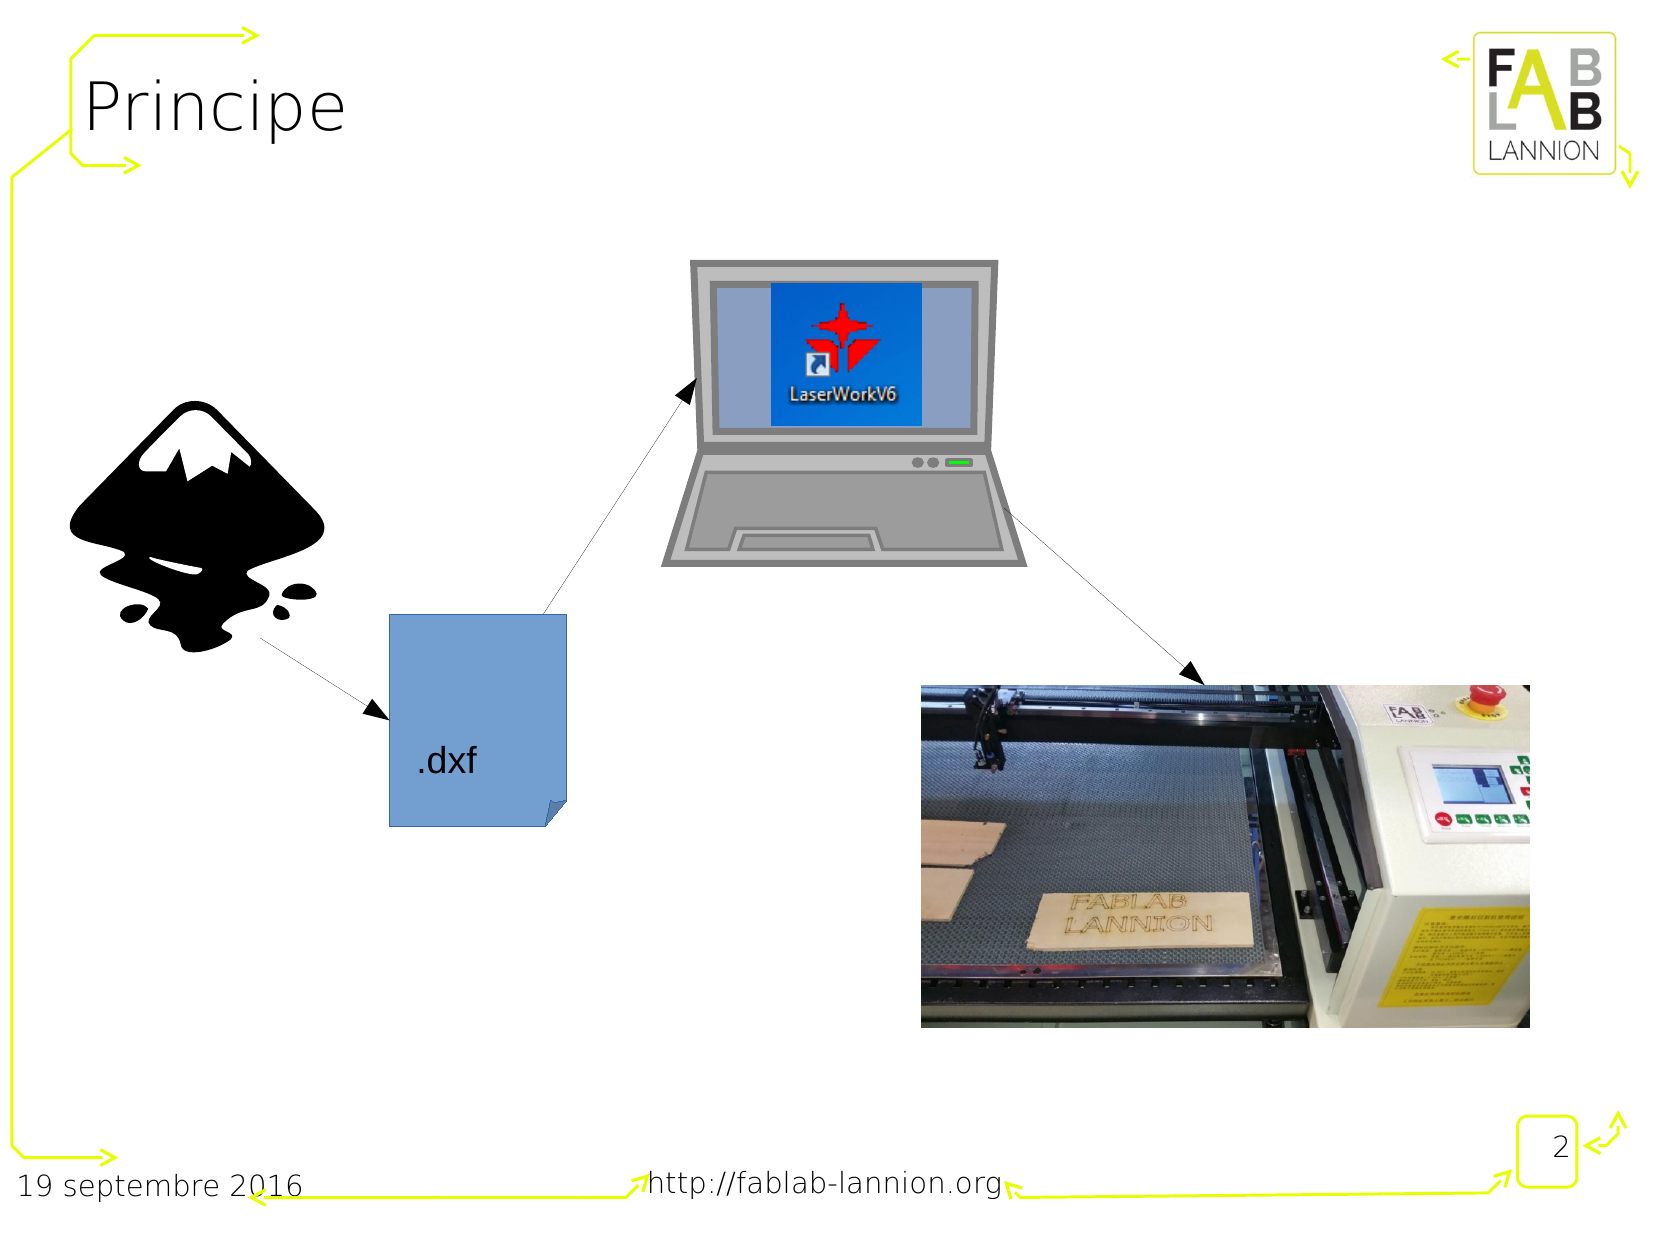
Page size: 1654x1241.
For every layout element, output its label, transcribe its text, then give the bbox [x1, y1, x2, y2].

text_box [389, 614, 567, 827]
picture [59, 389, 333, 664]
picture [1470, 29, 1619, 178]
picture [660, 259, 1028, 567]
text_box .dxf [401, 732, 556, 832]
title Principe [82, 49, 1441, 166]
picture [921, 685, 1530, 1028]
